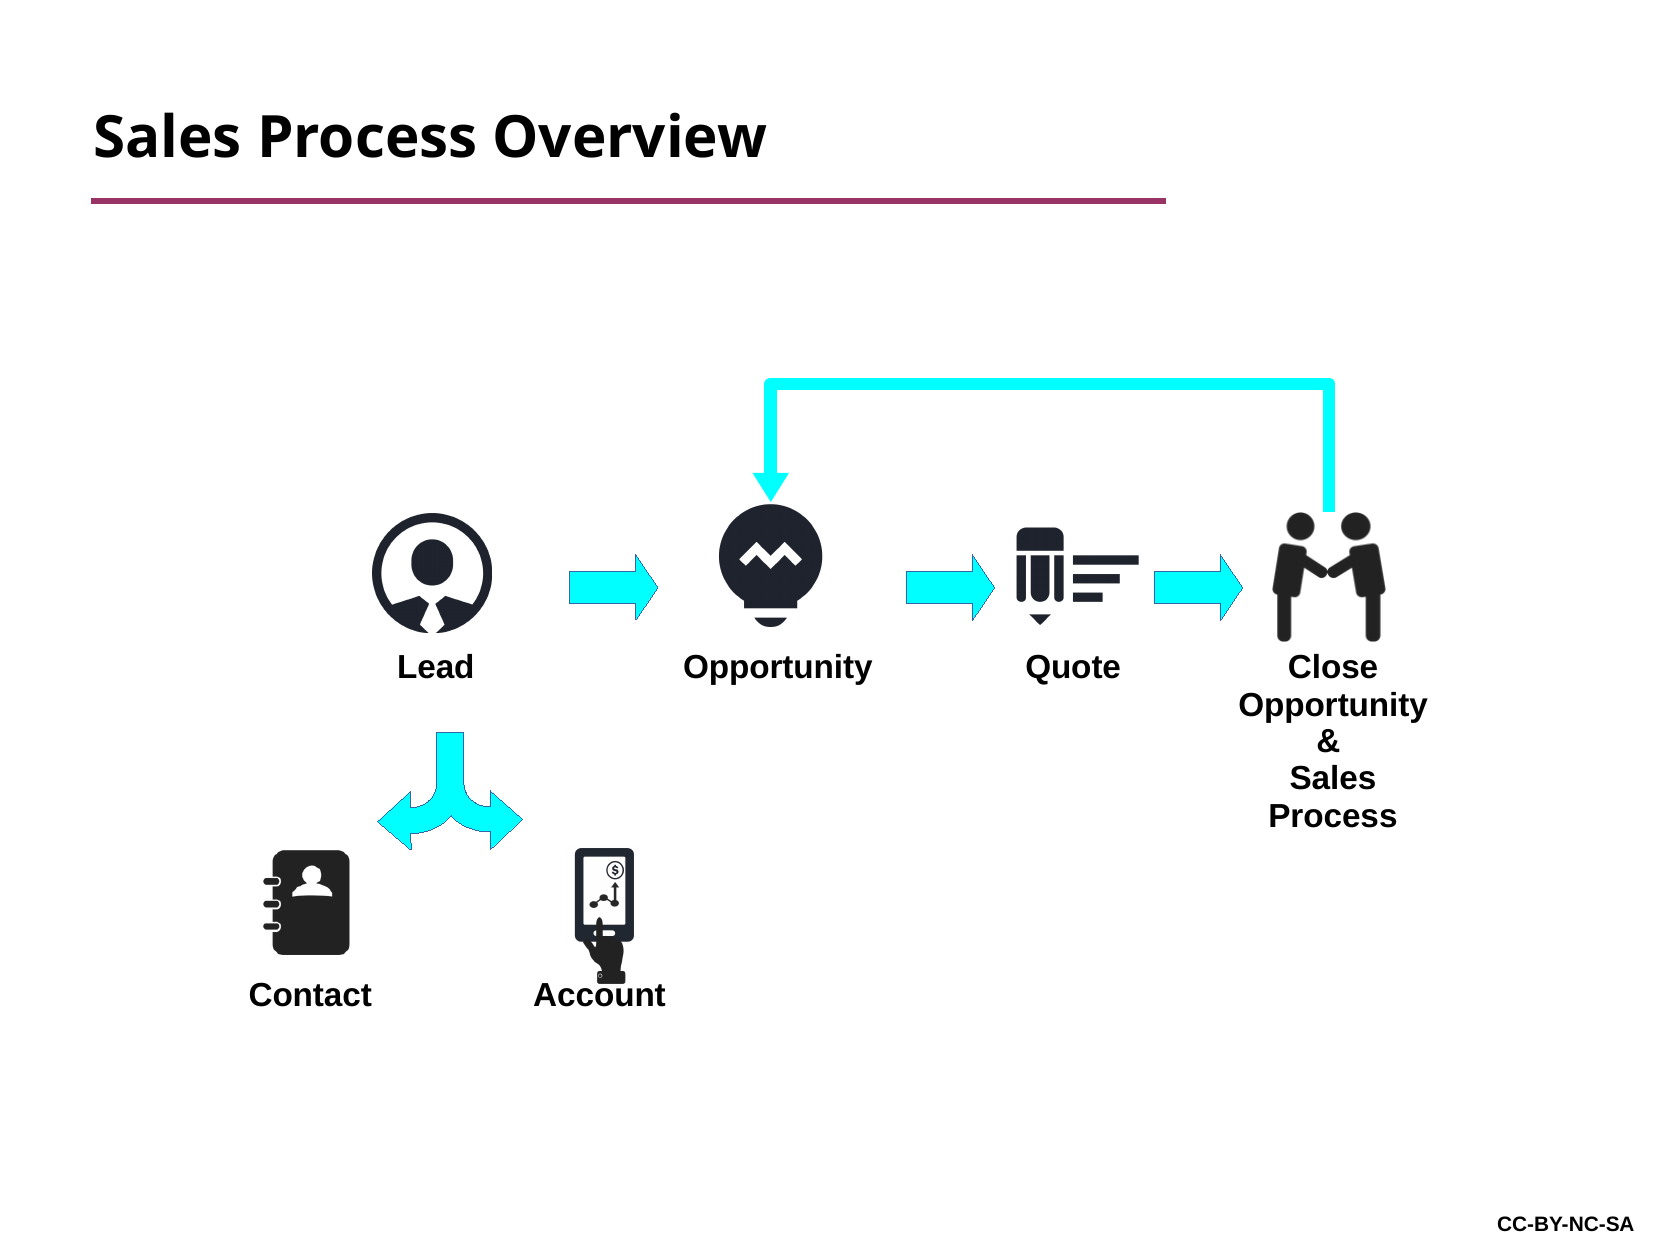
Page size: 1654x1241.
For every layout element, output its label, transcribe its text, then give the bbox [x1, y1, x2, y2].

picture [566, 844, 638, 984]
picture [253, 850, 359, 956]
text_box Opportunity [659, 641, 897, 731]
title Sales Process Overview [93, 31, 1570, 239]
picture [1015, 521, 1140, 632]
text_box Contact [217, 969, 403, 1021]
text_box [377, 732, 523, 850]
picture [372, 513, 492, 634]
picture [1264, 512, 1394, 642]
text_box CC-BY-NC-SA [1482, 1204, 1654, 1241]
text_box Account [507, 969, 692, 1021]
text_box Lead [343, 641, 529, 694]
text_box [569, 554, 658, 620]
picture [708, 501, 833, 627]
text_box Quote [955, 641, 1192, 731]
text_box Close Opportunity & Sales Process [1215, 641, 1452, 842]
text_box [1154, 554, 1243, 621]
text_box [906, 554, 995, 621]
